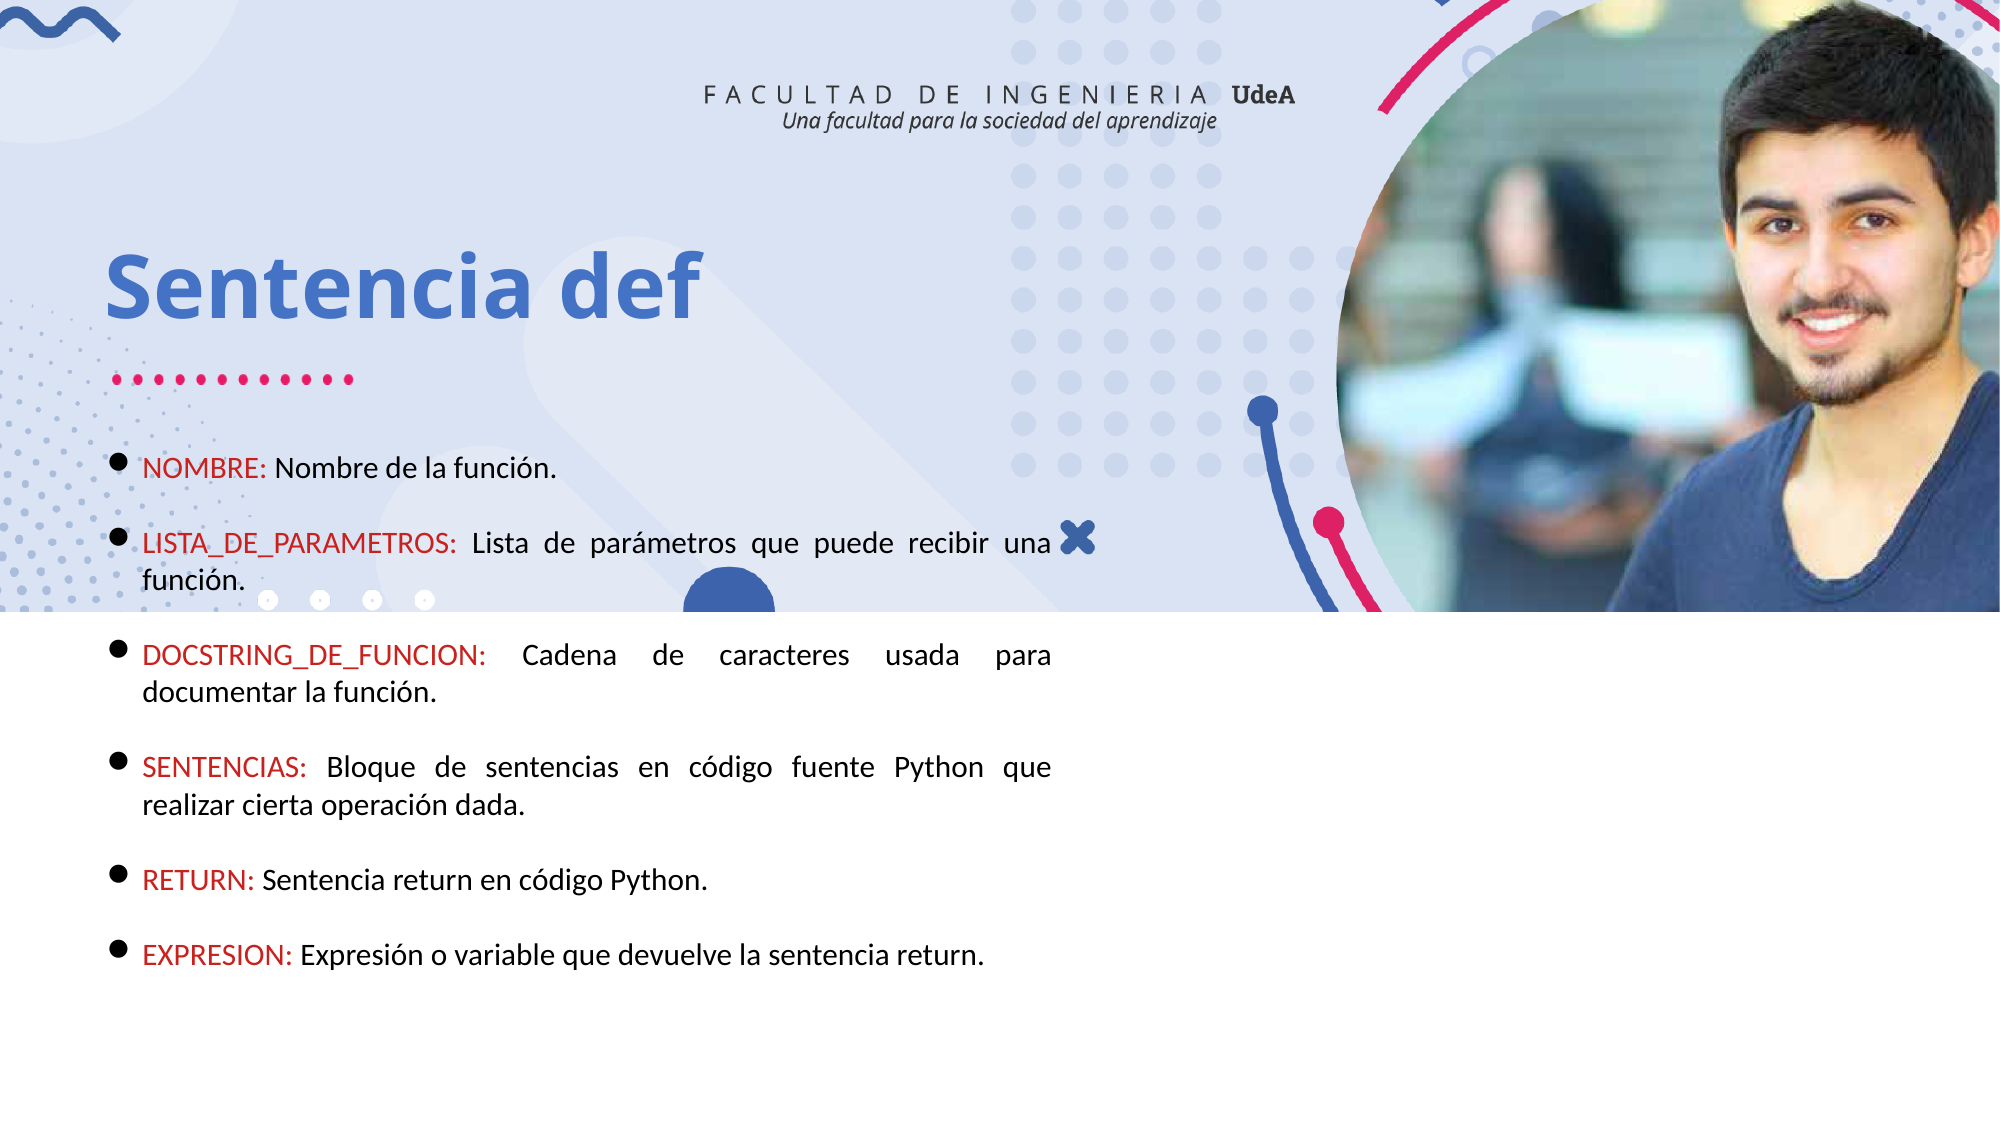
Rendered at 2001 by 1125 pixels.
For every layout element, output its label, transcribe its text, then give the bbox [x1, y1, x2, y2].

text_box Sentencia def [89, 234, 986, 345]
picture [0, 0, 2000, 612]
text_box NOMBRE: Nombre de la función. LISTA_DE_PARAMETROS: Lista de parámetros que puede recibir una función. DOCSTRING_DE_FUNCION: Cadena de caracteres usada para documentar la función. SENTENCIAS: Bloque de sentencias en código fuente Python que realizar cierta operación dada. RETURN: Sentencia return en código Python. EXPRESION: Expresión o variable que devuelve la sentencia return. [92, 439, 1068, 979]
